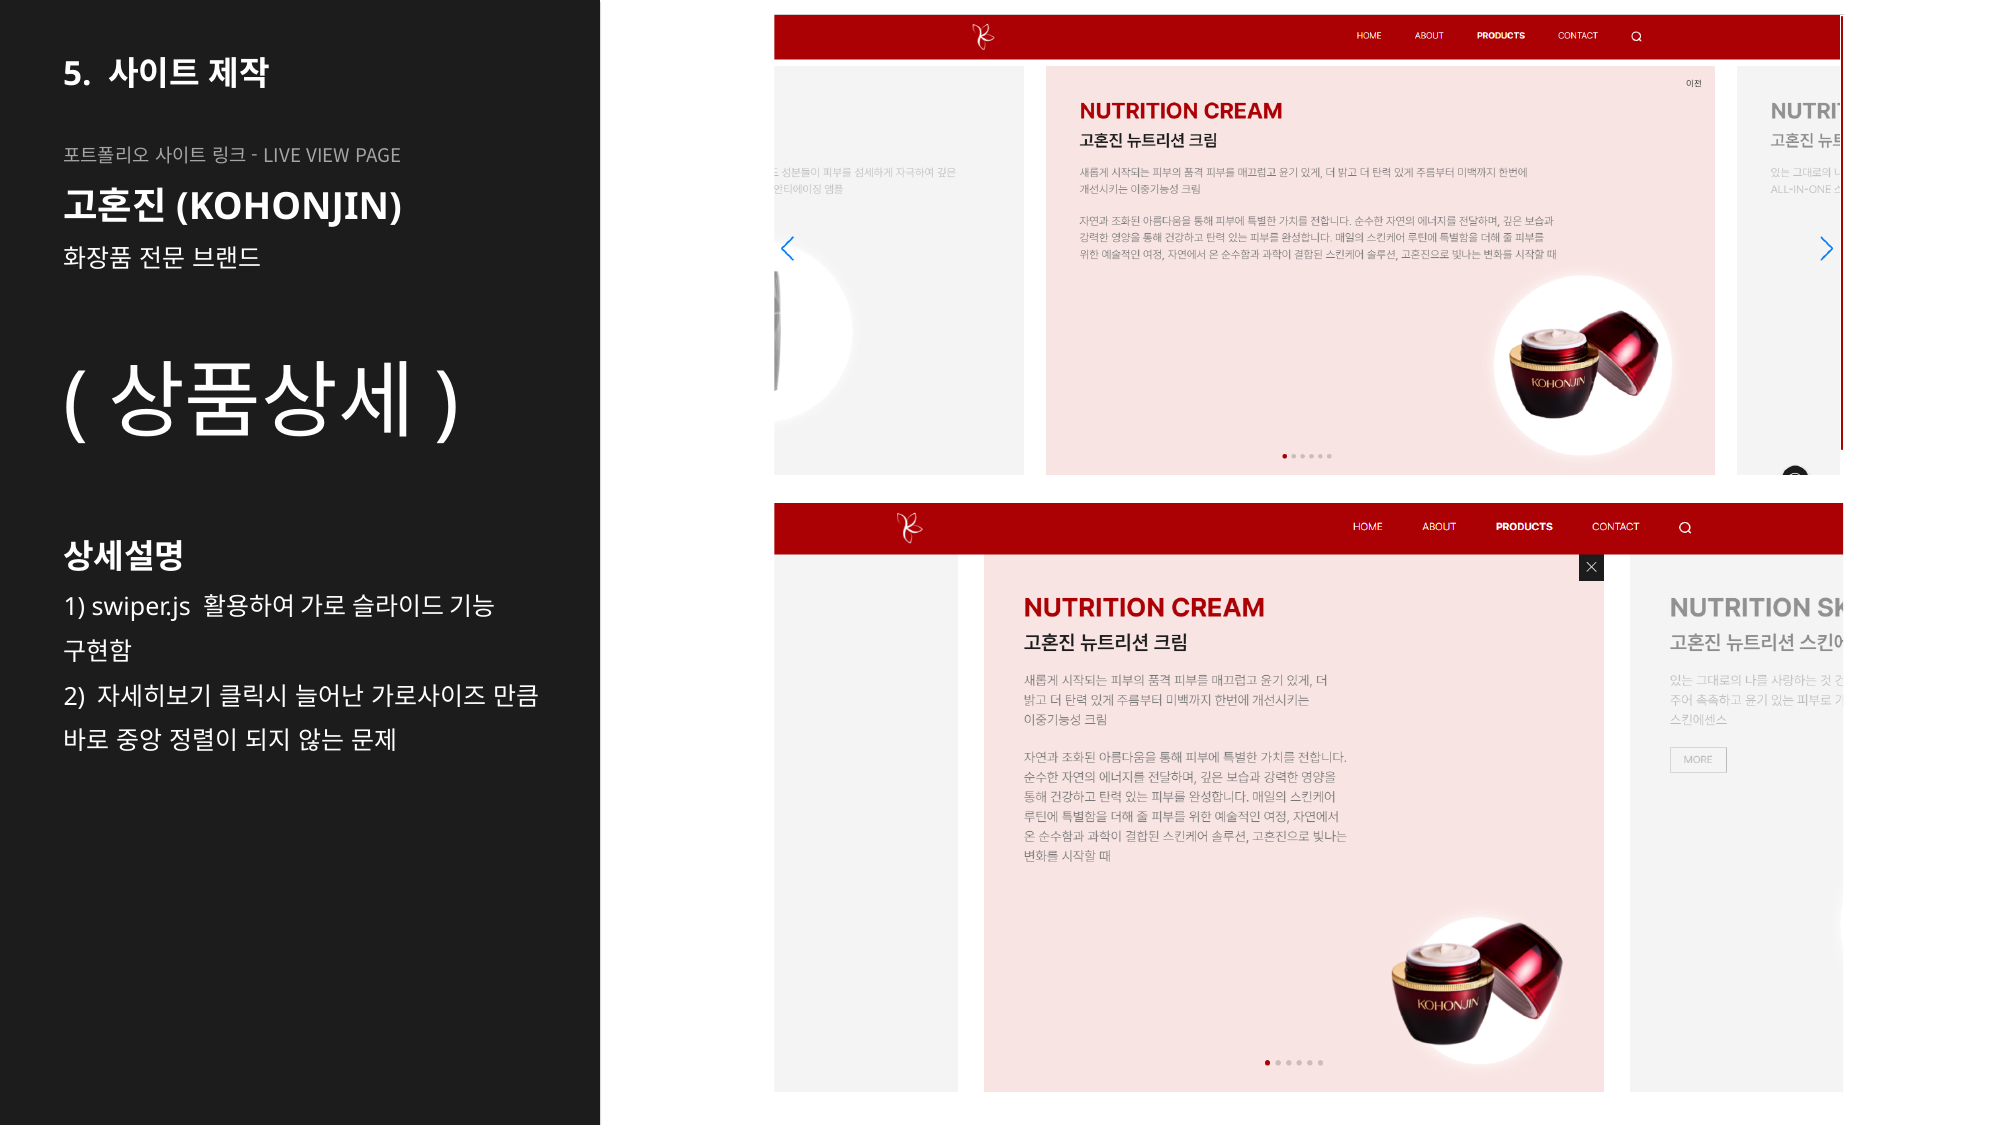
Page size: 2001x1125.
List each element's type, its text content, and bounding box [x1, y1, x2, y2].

picture [774, 502, 1844, 1092]
text_box 고혼진(KOHONJIN) 화장품 전문 브랜드 [48, 174, 579, 276]
text_box [0, 0, 600, 1125]
picture [774, 13, 1844, 475]
text_box 5. 사이트 제작 [48, 44, 579, 101]
text_box 상세설명 1) swiper.js 활용하여 가로 슬라이드 기능 구현함 2) 자세히보기 클릭시 늘어난 가로사이즈 만큼 바로 중앙 정렬이 되지 않는 문제 [48, 507, 579, 805]
text_box (상품상세) [48, 339, 579, 456]
text_box 포트폴리오 사이트 링크 - LIVE VIEW PAGE [48, 136, 579, 174]
